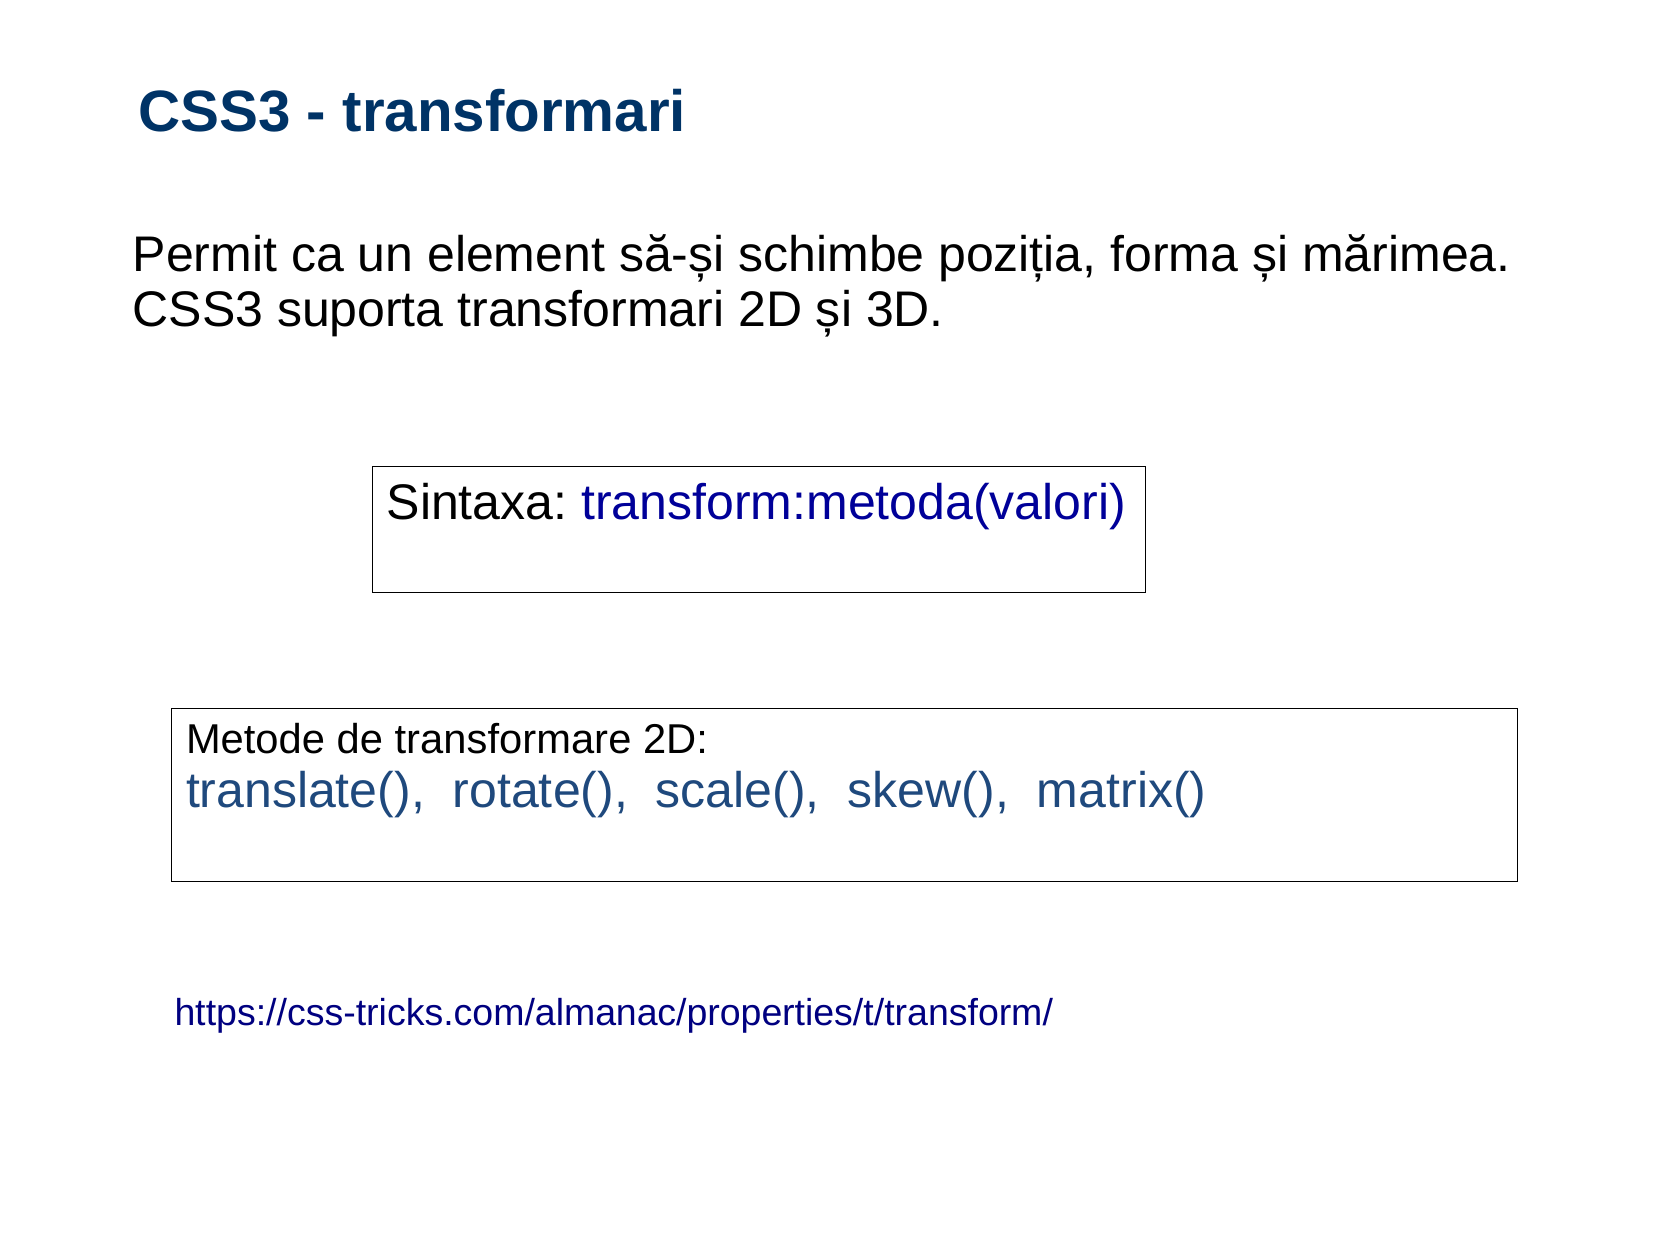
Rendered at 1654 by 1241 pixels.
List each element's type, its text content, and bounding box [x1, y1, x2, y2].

text_box Sintaxa: transform:metoda(valori) [372, 466, 1146, 593]
text_box Metode de transformare 2D: translate(), rotate(), scale(), skew(), matrix() [171, 708, 1518, 882]
text_box Permit ca un element să-și schimbe poziția, forma și mărimea. CSS3 suporta transformari 2D și 3D. [118, 218, 1527, 345]
text_box https://css-tricks.com/almanac/properties/t/transform/ [159, 983, 1347, 1055]
text_box CSS3 - transformari [124, 70, 1069, 166]
